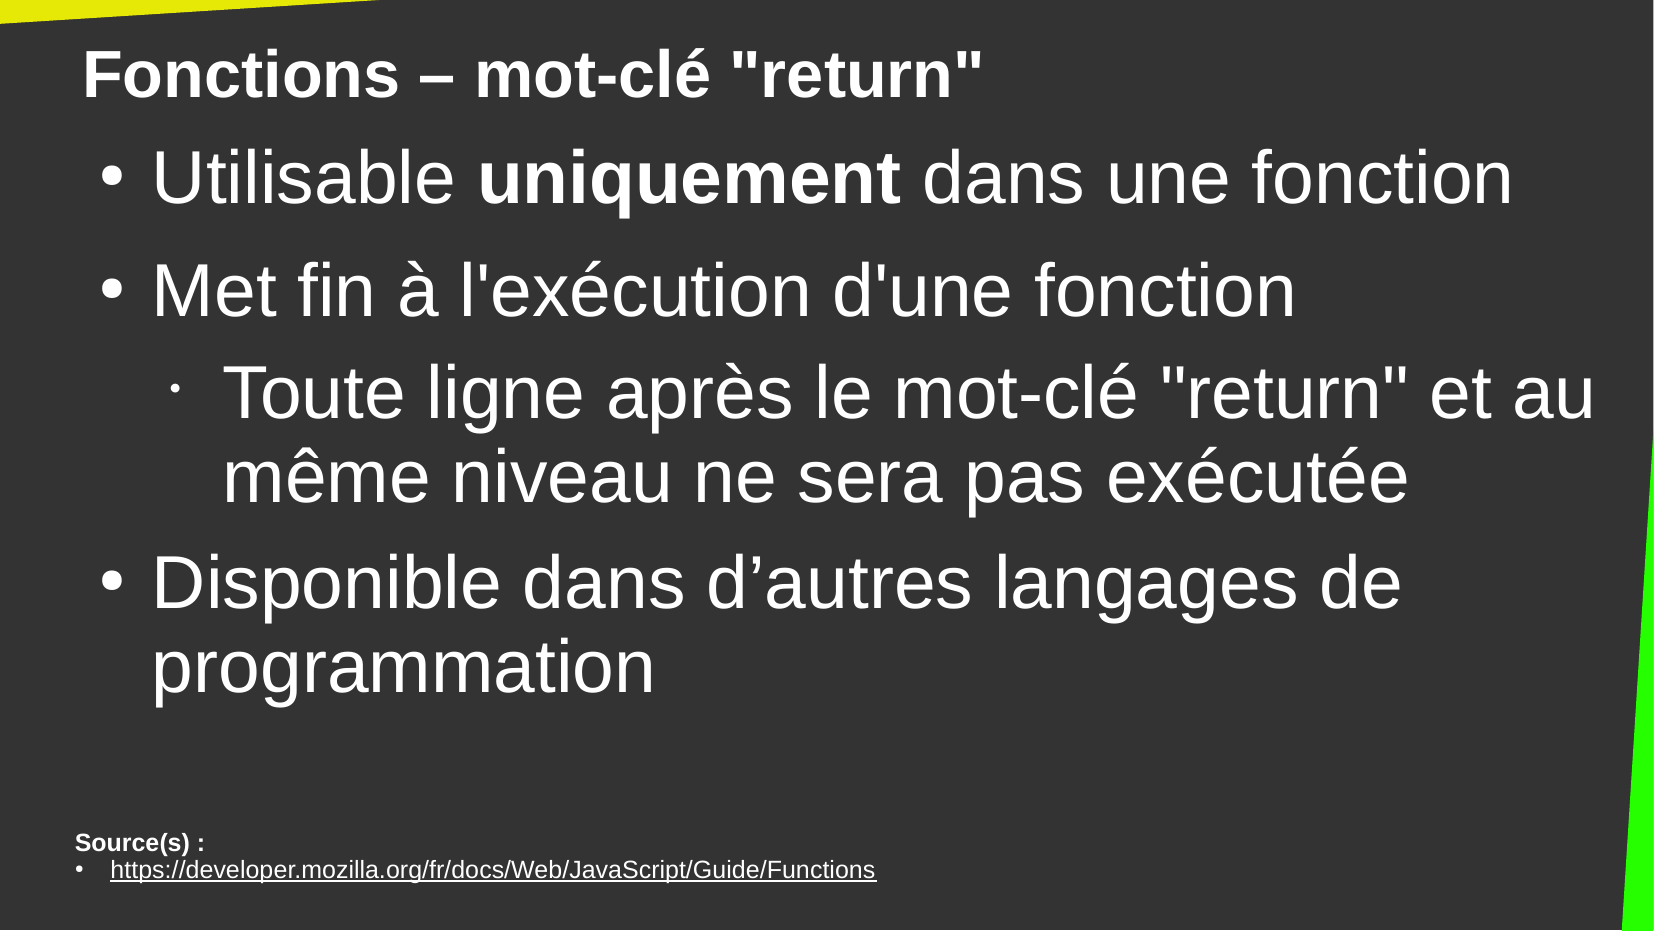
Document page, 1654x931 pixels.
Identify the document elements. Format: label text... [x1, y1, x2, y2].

text_box [1621, 420, 1654, 931]
text_box Source(s) : https://developer.mozilla.org/fr/docs/Web/JavaScript/Guide/Functions [60, 820, 1583, 892]
title Fonctions – mot-clé "return" [82, 37, 1571, 114]
list Utilisable uniquement dans une fonction Met fin à l'exécution d'une fonction Toute ligne après le mot-clé "return" et au même niveau ne sera pas exécutée Disponible dans d’autres langages de programmation [80, 135, 1620, 733]
text_box [0, 0, 380, 24]
